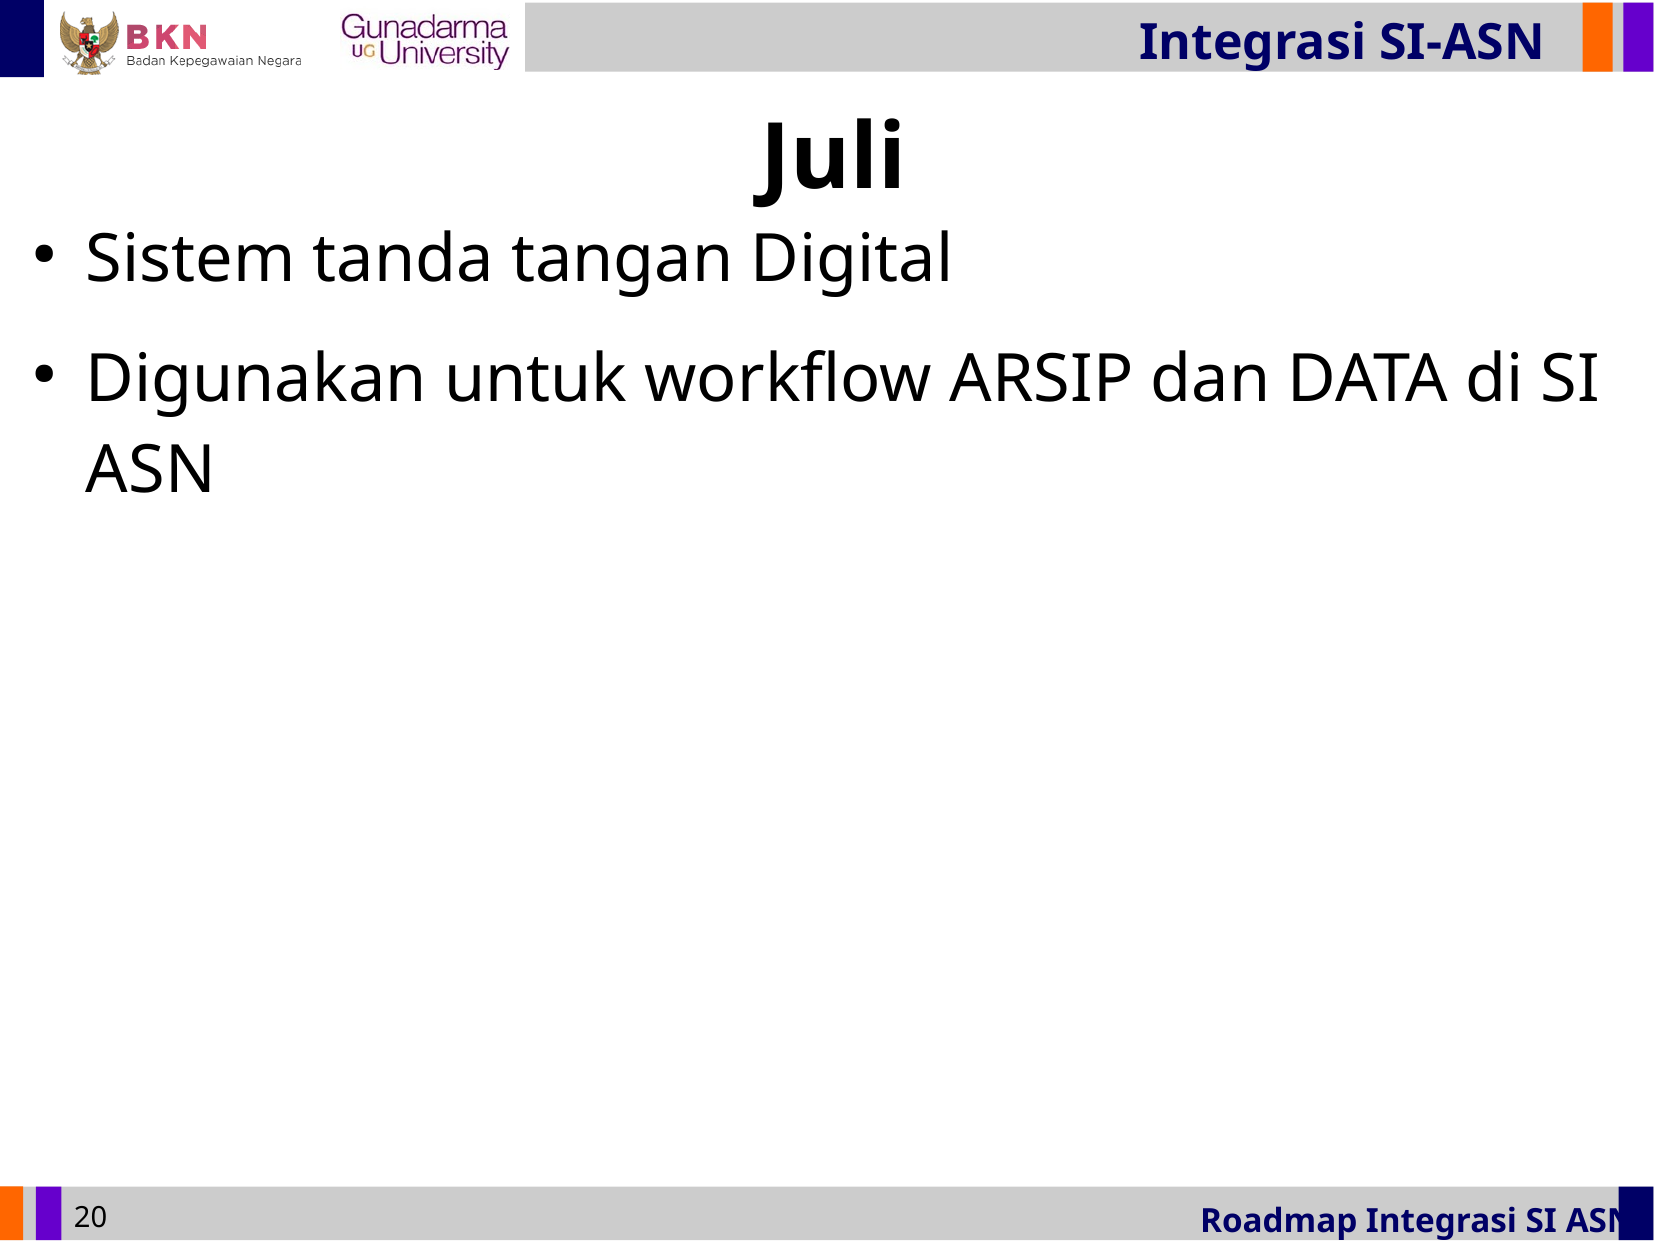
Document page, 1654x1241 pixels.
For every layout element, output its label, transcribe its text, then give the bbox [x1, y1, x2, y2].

picture [60, 11, 301, 75]
picture [340, 0, 510, 70]
title Juli [77, 90, 1591, 210]
list Sistem tanda tangan Digital Digunakan untuk workflow ARSIP dan DATA di SI ASN [14, 210, 1630, 1176]
